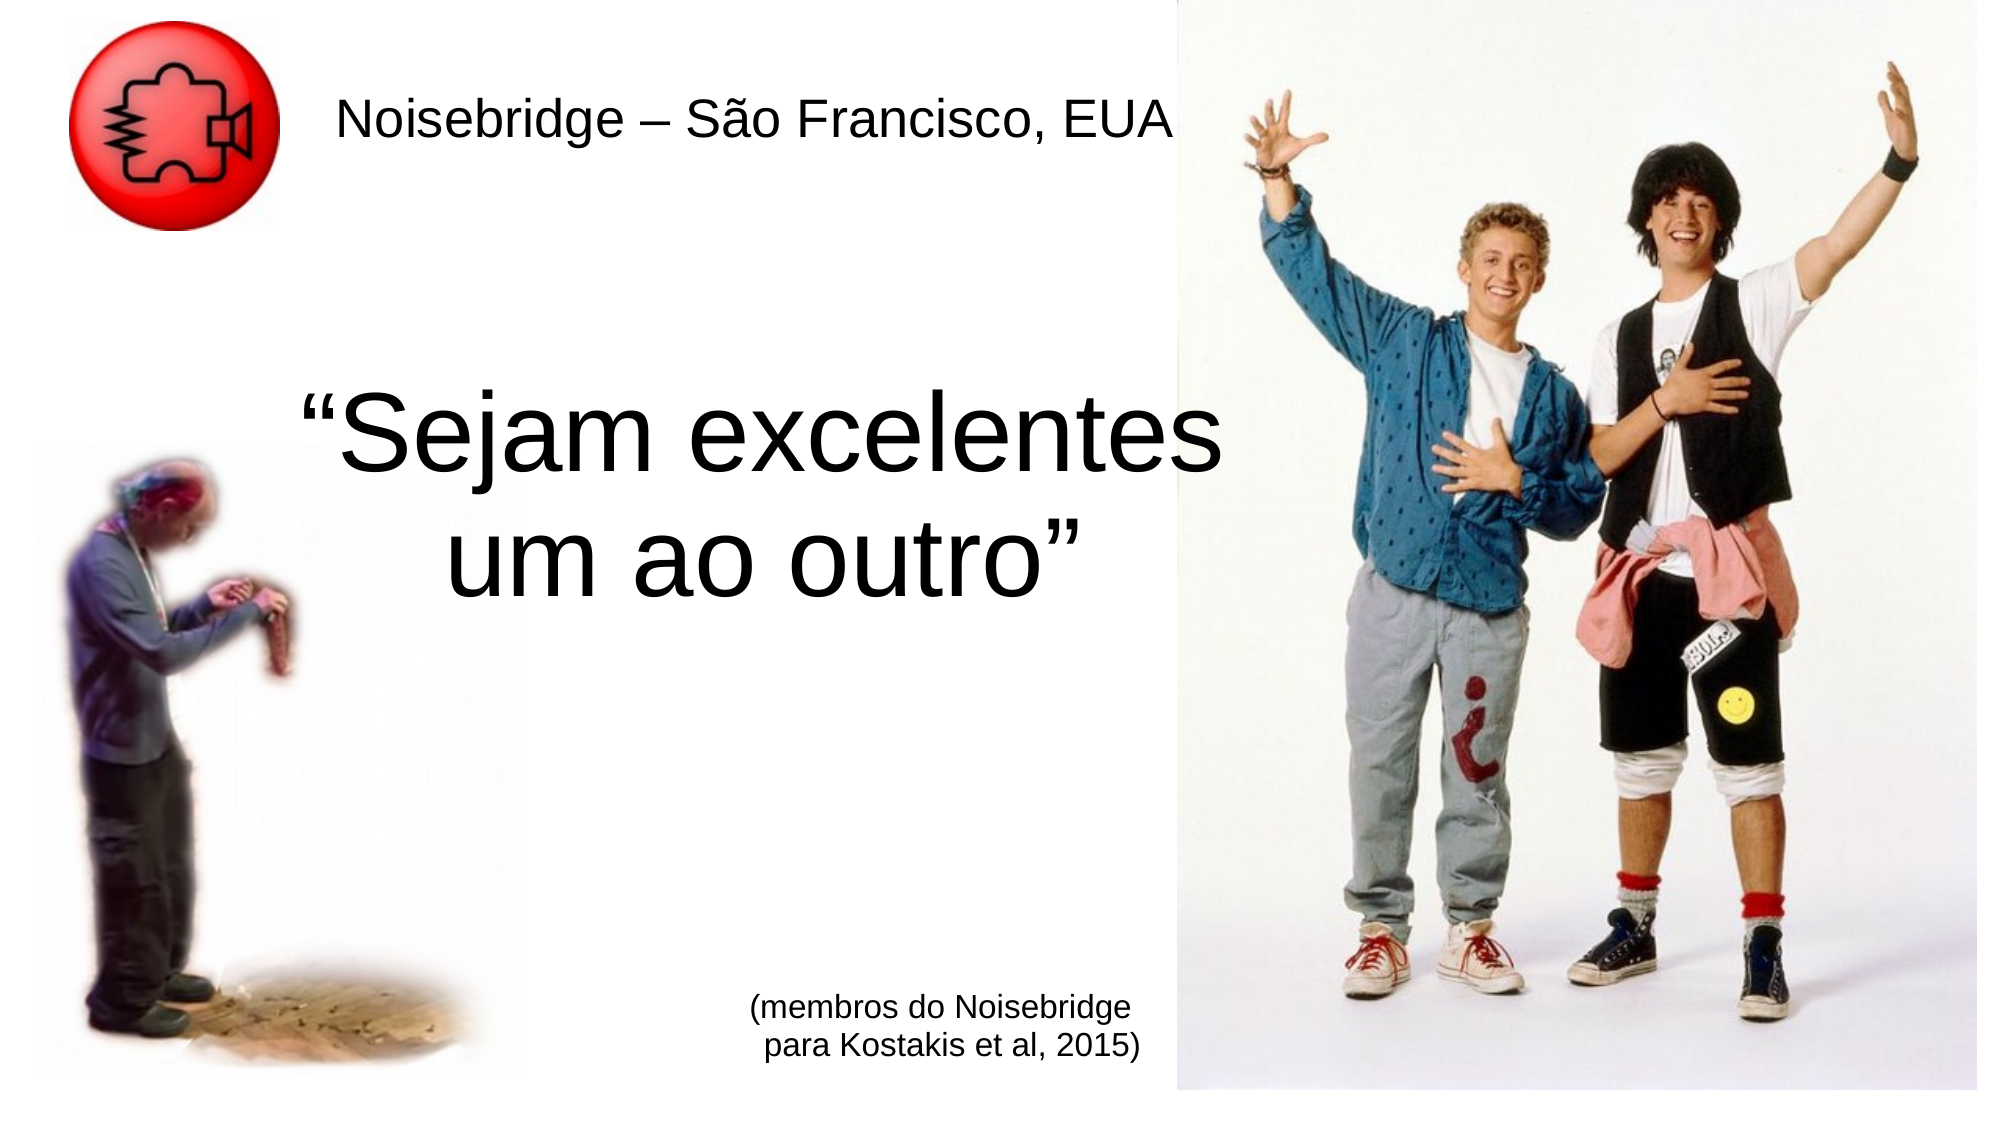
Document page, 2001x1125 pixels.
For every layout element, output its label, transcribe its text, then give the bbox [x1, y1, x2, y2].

text_box Noisebridge – São Francisco, EUA [320, 80, 1190, 157]
text_box “Sejam excelentes um ao outro” [260, 362, 1266, 754]
picture [1177, 0, 1977, 1090]
picture [34, 444, 526, 1077]
text_box (membros do Noisebridge para Kostakis et al, 2015) [734, 981, 1158, 1071]
picture [69, 21, 280, 231]
